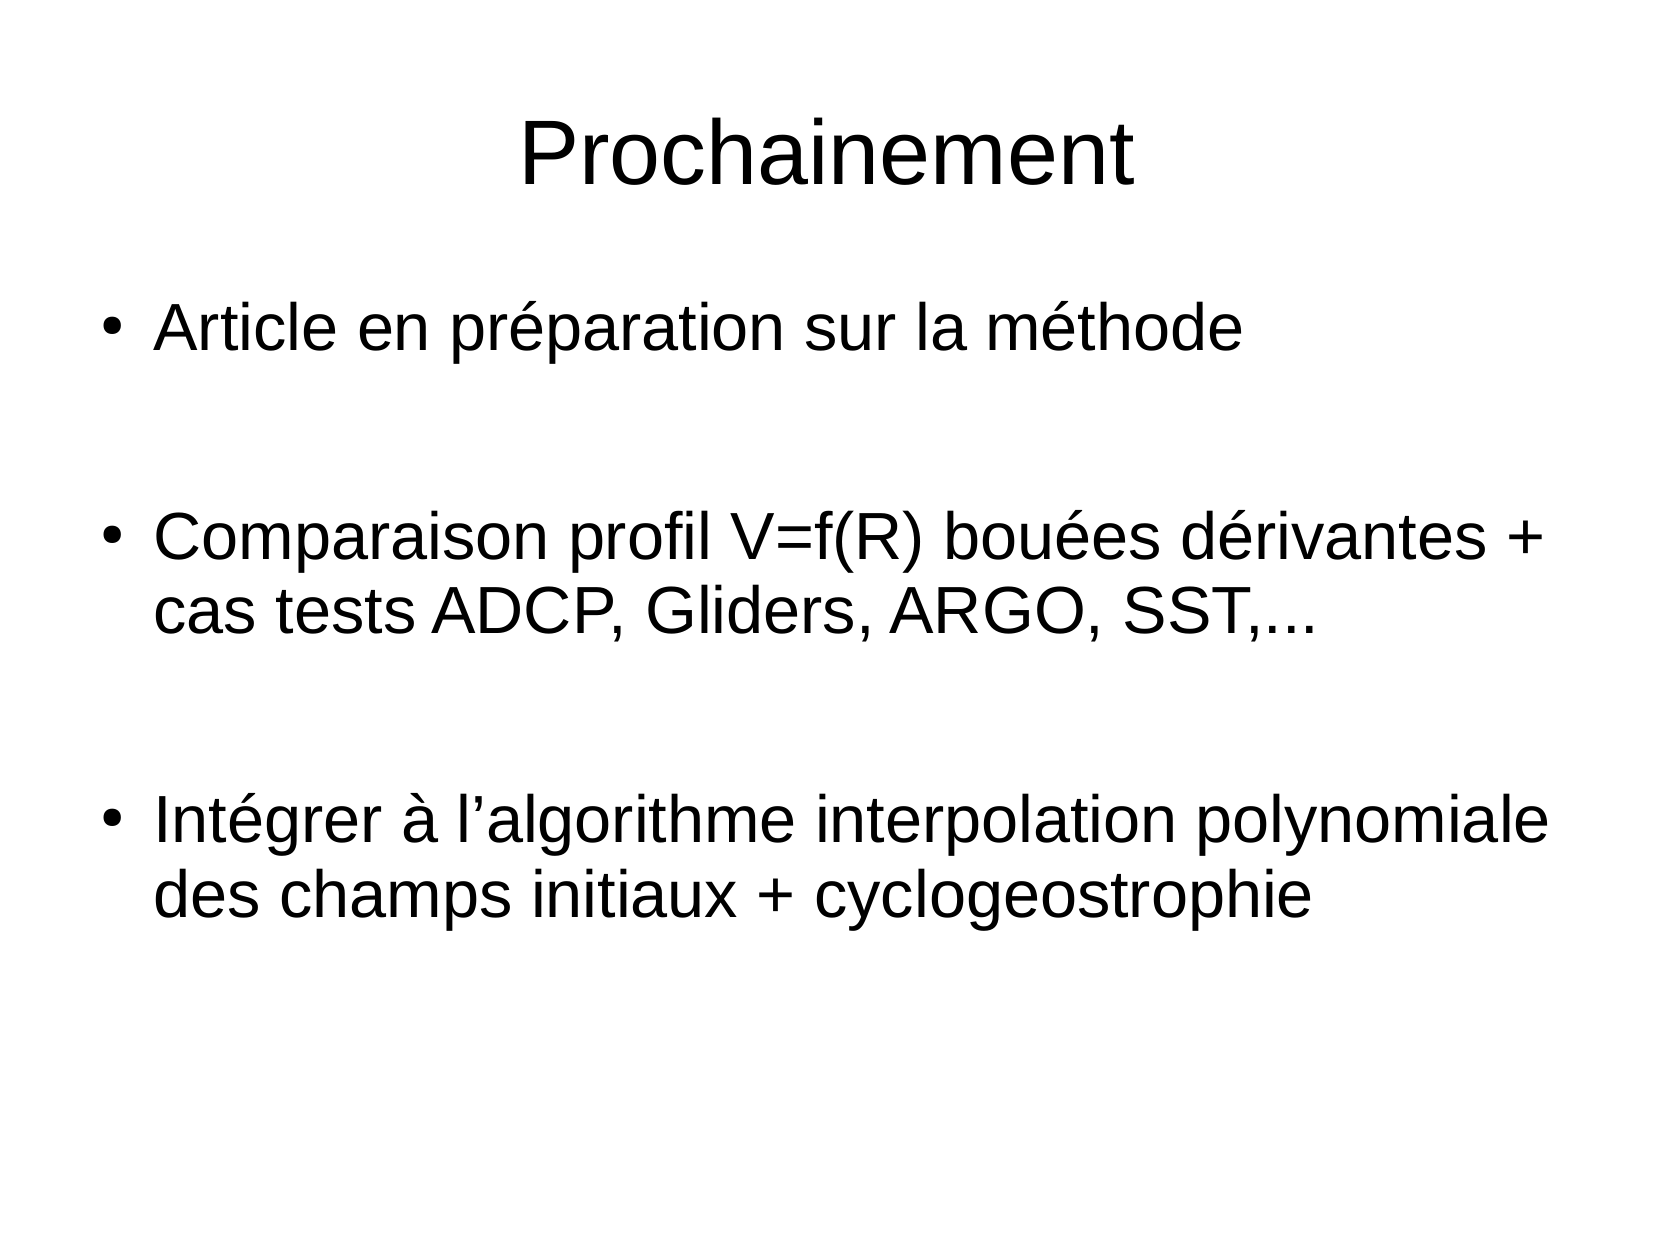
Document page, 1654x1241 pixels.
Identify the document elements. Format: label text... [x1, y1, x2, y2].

title Prochainement [82, 49, 1571, 257]
list Article en préparation sur la méthode Comparaison profil V=f(R) bouées dérivantes + cas tests ADCP, Gliders, ARGO, SST,... Intégrer à l’algorithme interpolation polynomiale des champs initiaux + cyclogeostrophie [82, 290, 1571, 1010]
